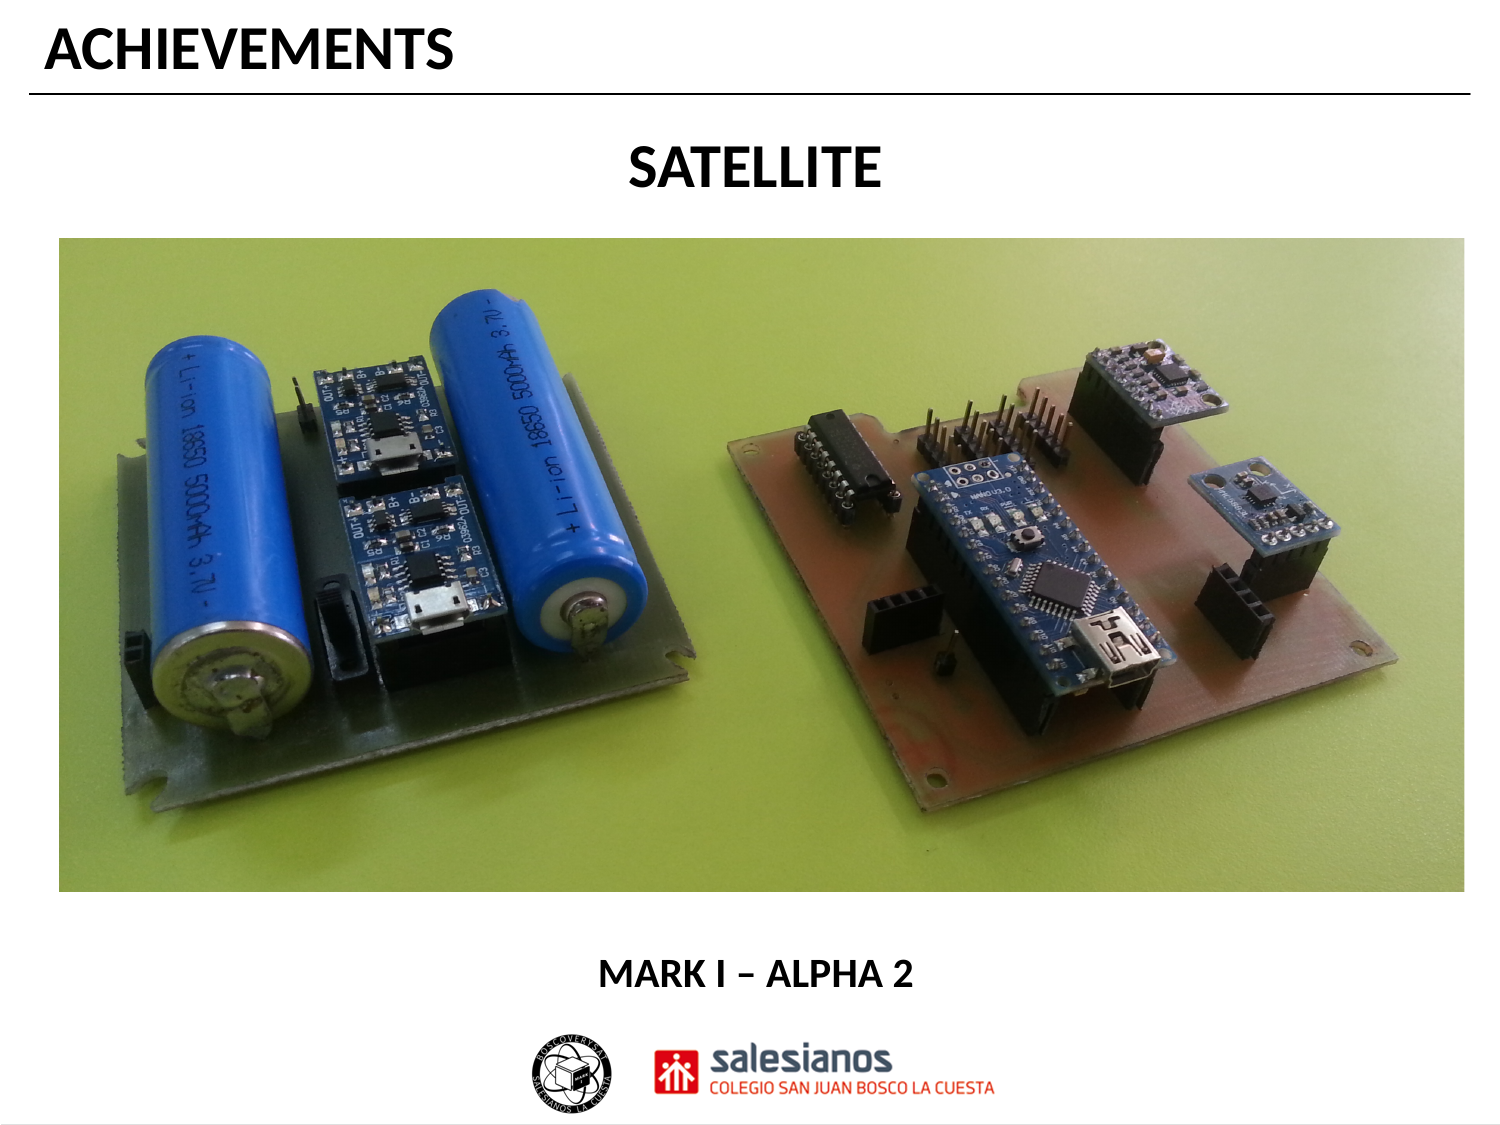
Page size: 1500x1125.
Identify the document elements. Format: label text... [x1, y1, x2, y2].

text_box SATELLITE [35, 117, 1477, 207]
text_box MARK I – ALPHA 2 [35, 938, 1477, 1003]
picture [0, 0, 1500, 1125]
text_box ACHIEVEMENTS [29, 0, 1472, 90]
